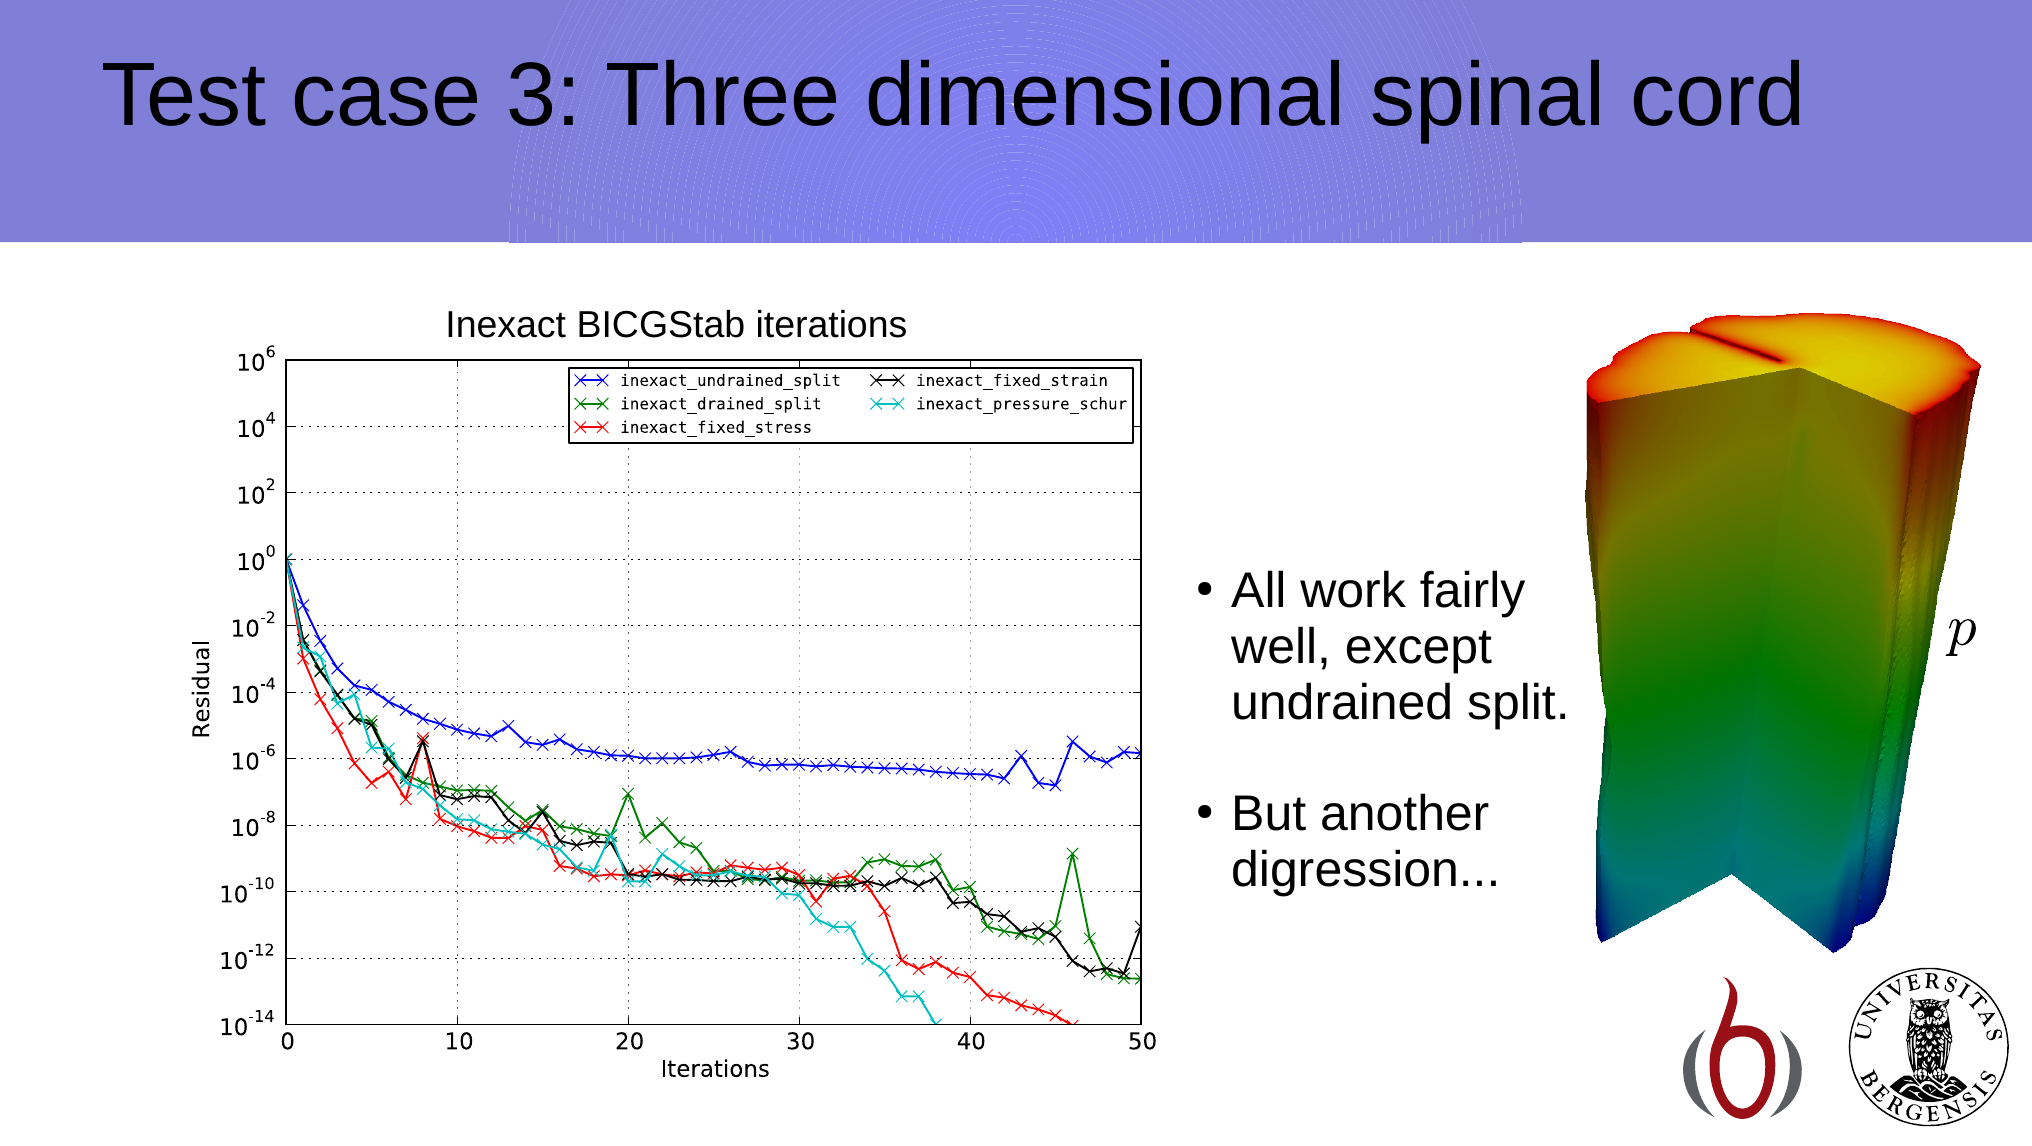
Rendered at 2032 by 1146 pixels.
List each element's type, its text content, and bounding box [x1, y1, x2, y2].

text_box Inexact BICGStab iterations [430, 296, 923, 353]
picture [1575, 307, 1993, 957]
picture [147, 275, 1252, 1109]
text_box All work fairly well, except undrained split. But another digression... [1181, 555, 1585, 905]
title Test case 3: Three dimensional spinal cord [101, 43, 1930, 145]
text_box [1945, 618, 1977, 656]
